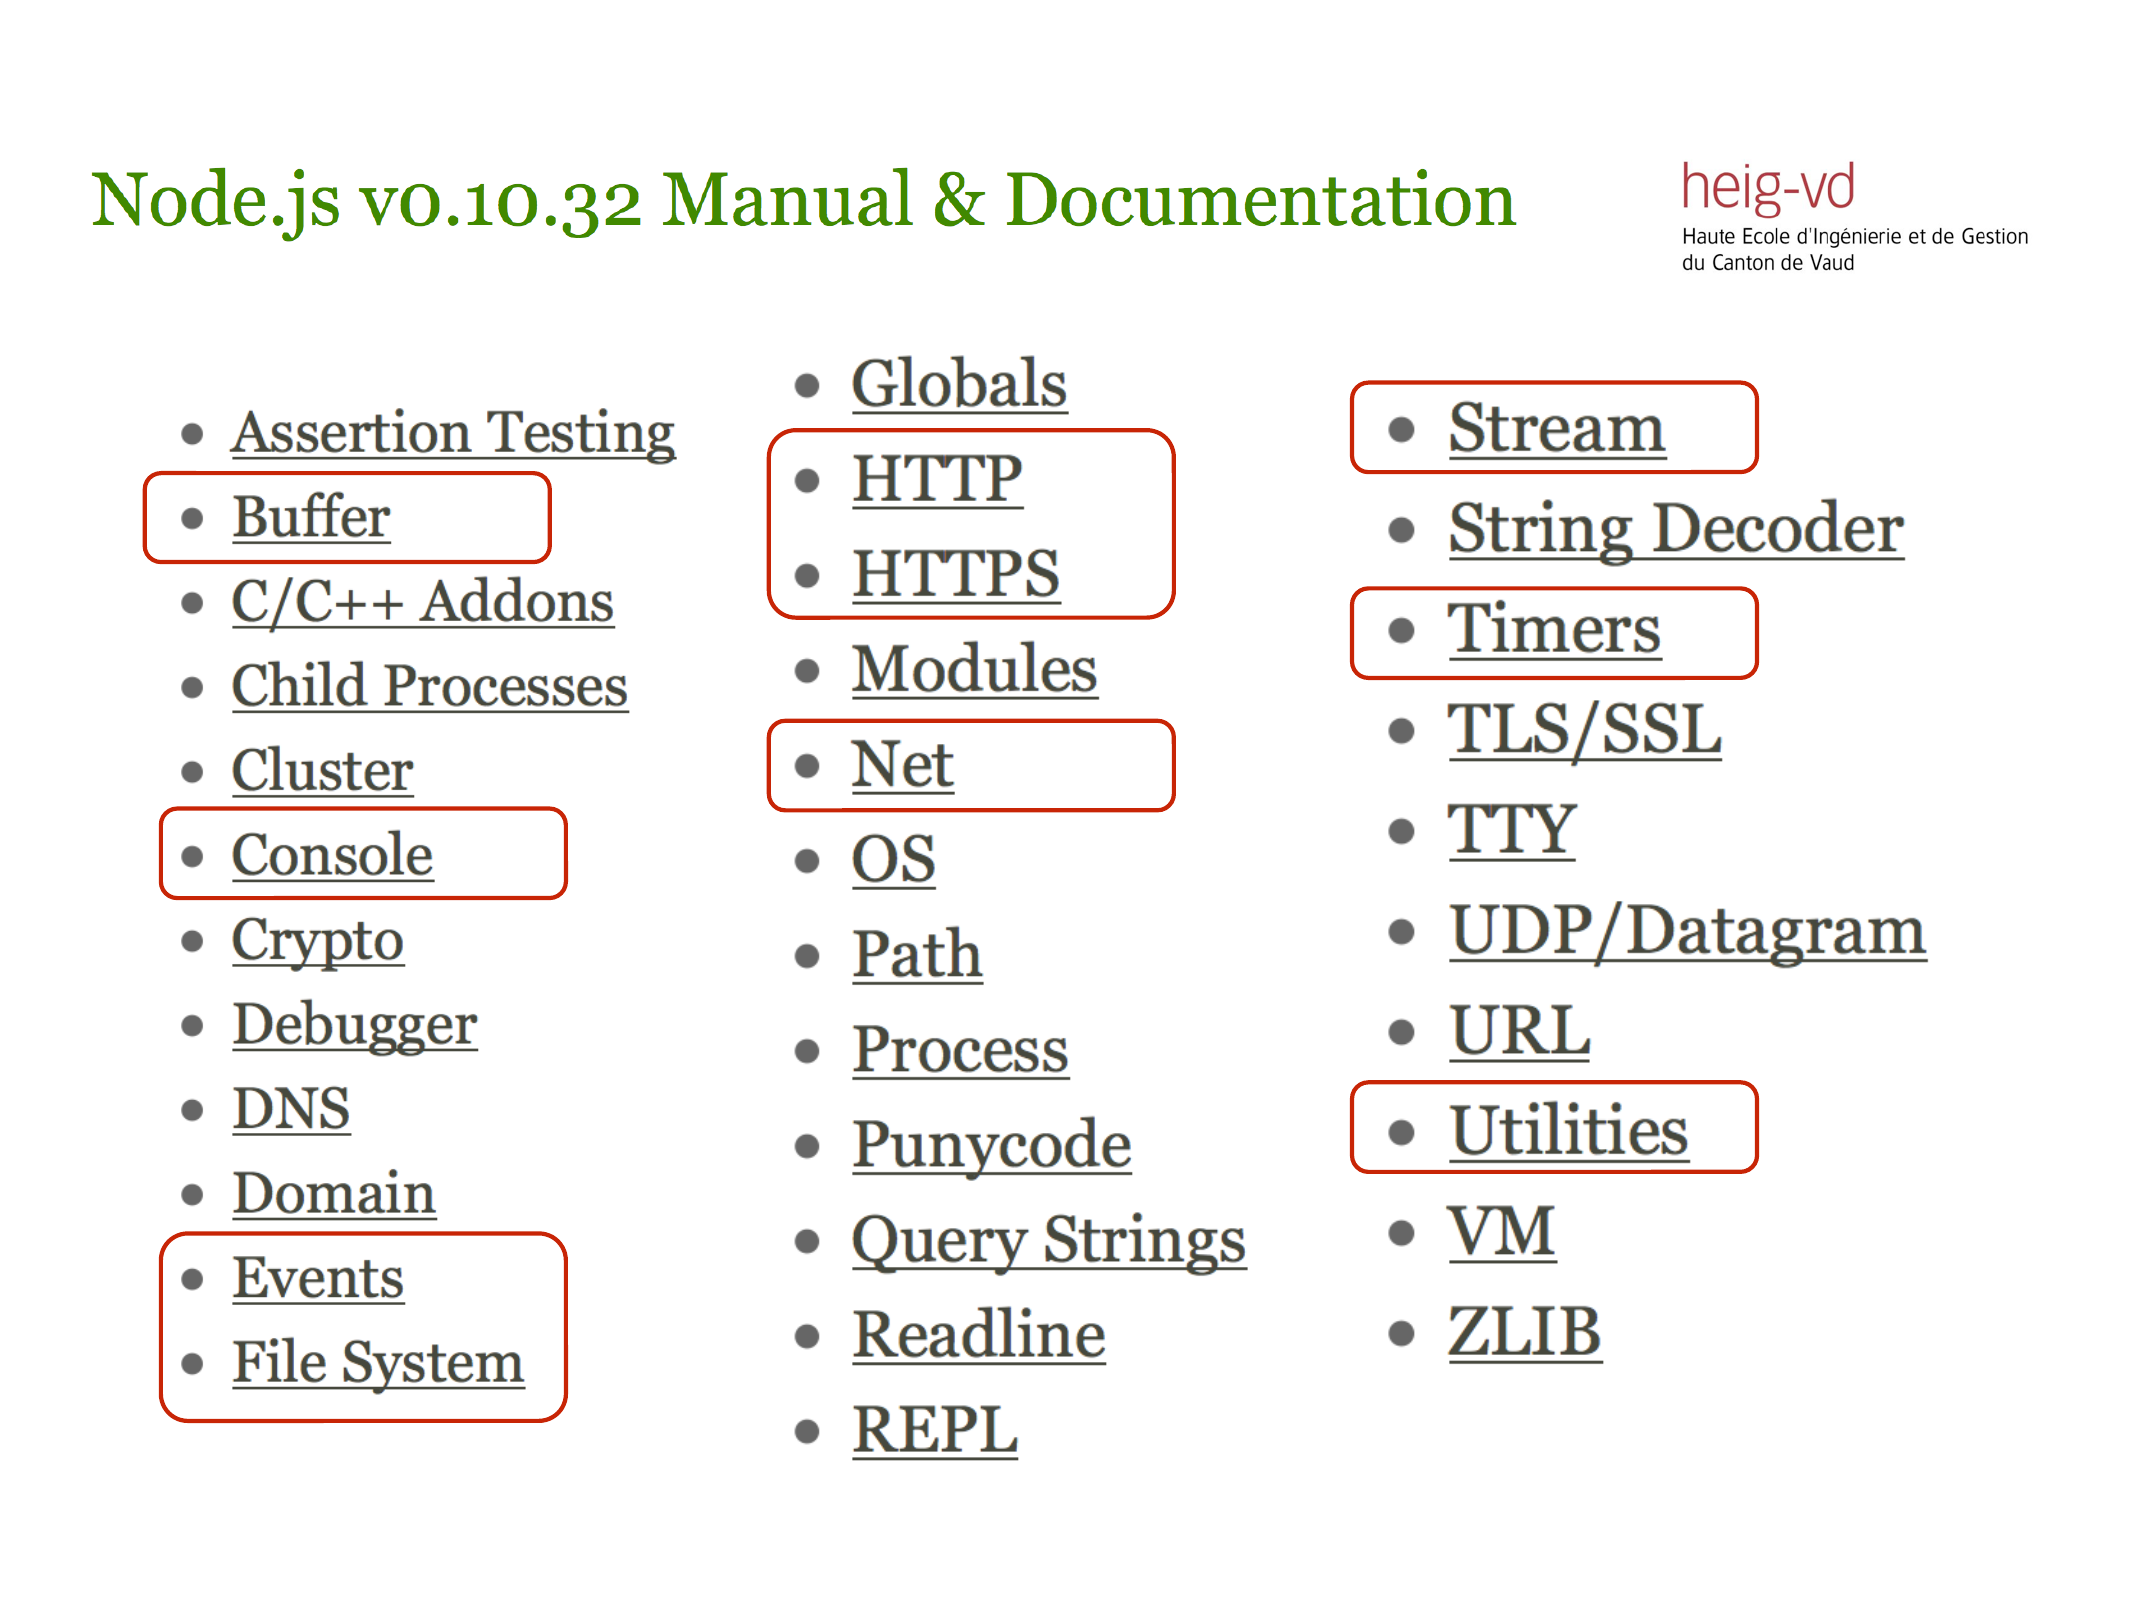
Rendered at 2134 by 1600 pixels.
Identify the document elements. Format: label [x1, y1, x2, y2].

picture [65, 148, 1533, 258]
picture [1672, 149, 2036, 284]
picture [1355, 385, 1754, 470]
picture [148, 476, 547, 559]
picture [1355, 591, 1754, 675]
picture [771, 433, 1171, 615]
picture [163, 1236, 563, 1410]
picture [771, 723, 1171, 808]
picture [1355, 1085, 1754, 1169]
picture [1349, 375, 2044, 1428]
picture [148, 393, 737, 1410]
picture [766, 331, 1320, 1473]
